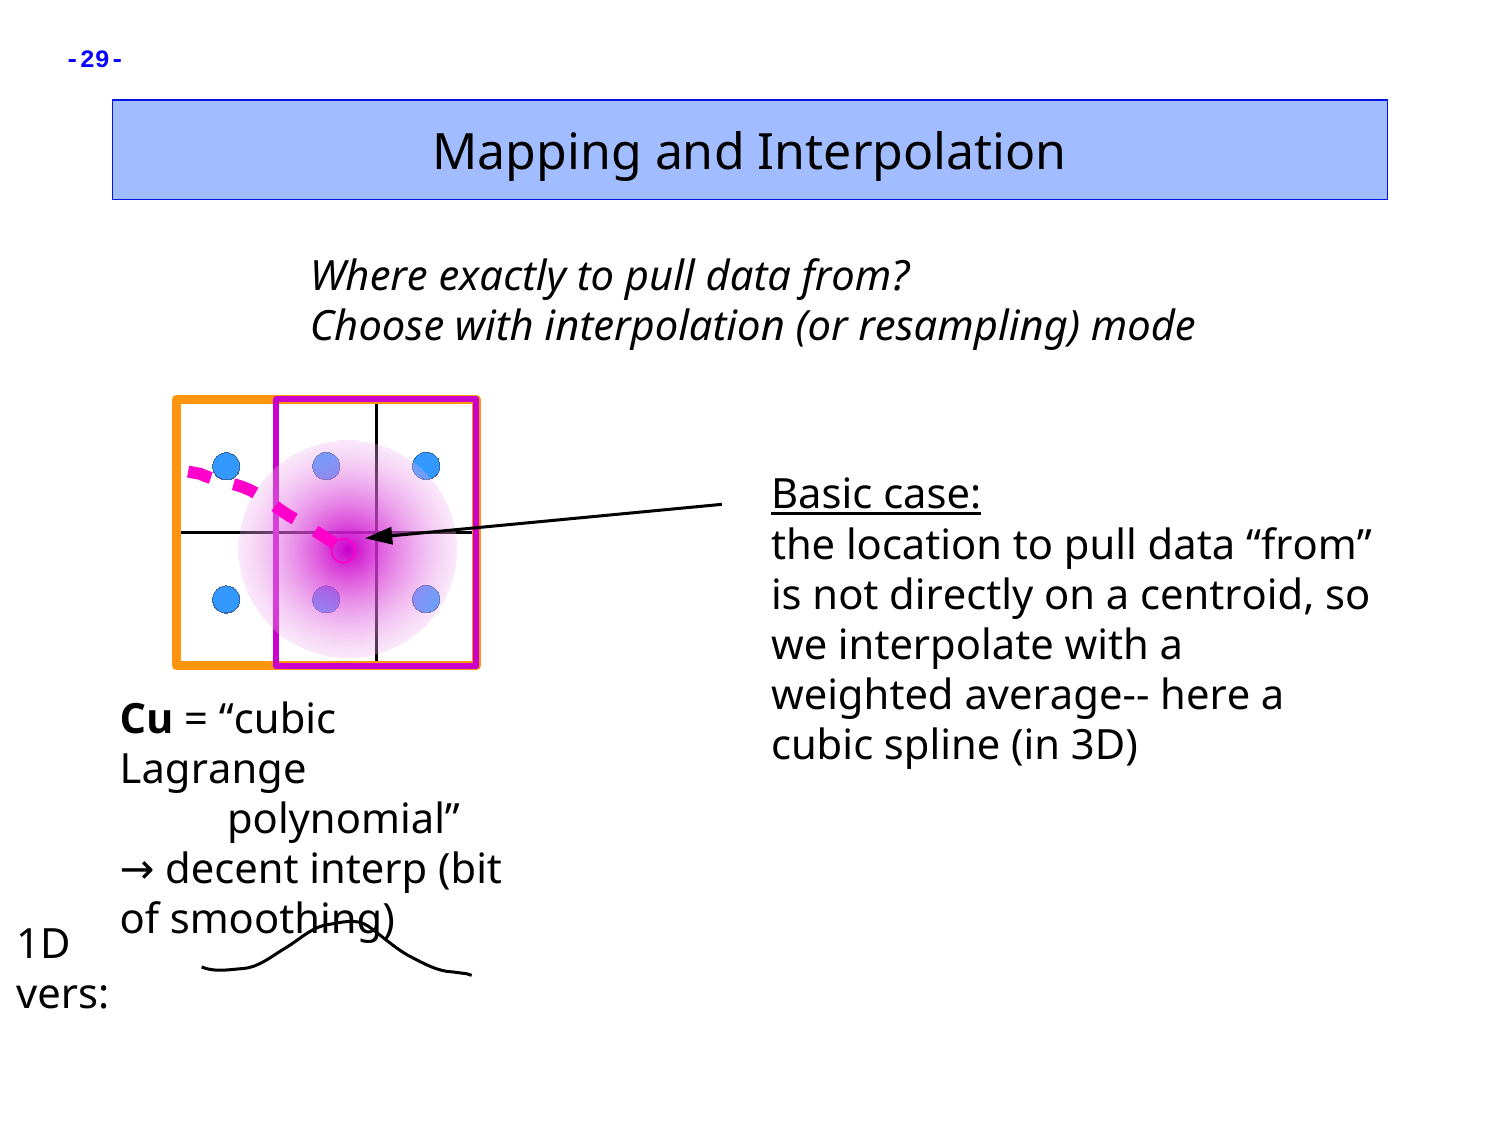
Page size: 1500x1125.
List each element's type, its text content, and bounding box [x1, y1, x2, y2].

text_box [212, 585, 240, 614]
text_box Mapping and Interpolation [112, 99, 1388, 200]
text_box [238, 440, 457, 658]
text_box Cu = “cubic Lagrange polynomial” → decent interp (bit of smoothing) [101, 681, 551, 903]
text_box [212, 452, 240, 480]
text_box Basic case: the location to pull data “from” is not directly on a centroid, so we interpolate with a weighted average-- here a cubic spline (in 3D) [754, 458, 1391, 777]
text_box Where exactly to pull data from? Choose with interpolation (or resampling) mode [292, 238, 1245, 360]
text_box 1D vers: [0, 907, 191, 976]
